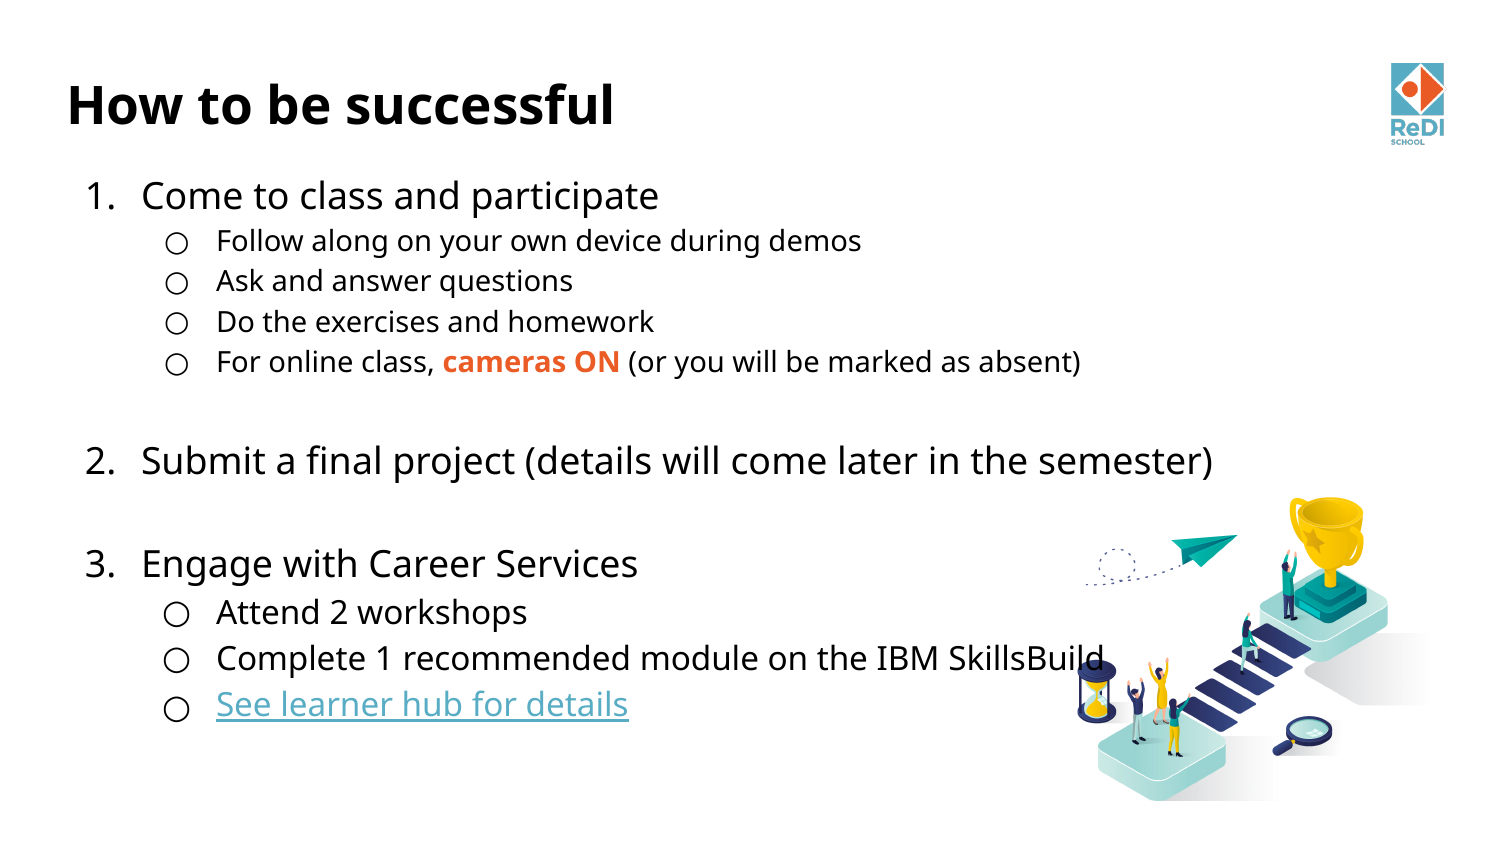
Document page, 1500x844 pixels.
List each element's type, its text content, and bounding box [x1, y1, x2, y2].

picture [1391, 63, 1447, 145]
list Come to class and participate Follow along on your own device during demos Ask and answer questions Do the exercises and homework For online class, cameras ON (or you will be marked as absent) Submit a final project (details will come later in the semester) Engage with Career Services Attend 2 workshops Complete 1 recommended module on the IBM SkillsBuild See learner hub for details [51, 150, 1449, 765]
title How to be successful [51, 56, 1388, 150]
picture [1002, 446, 1500, 844]
